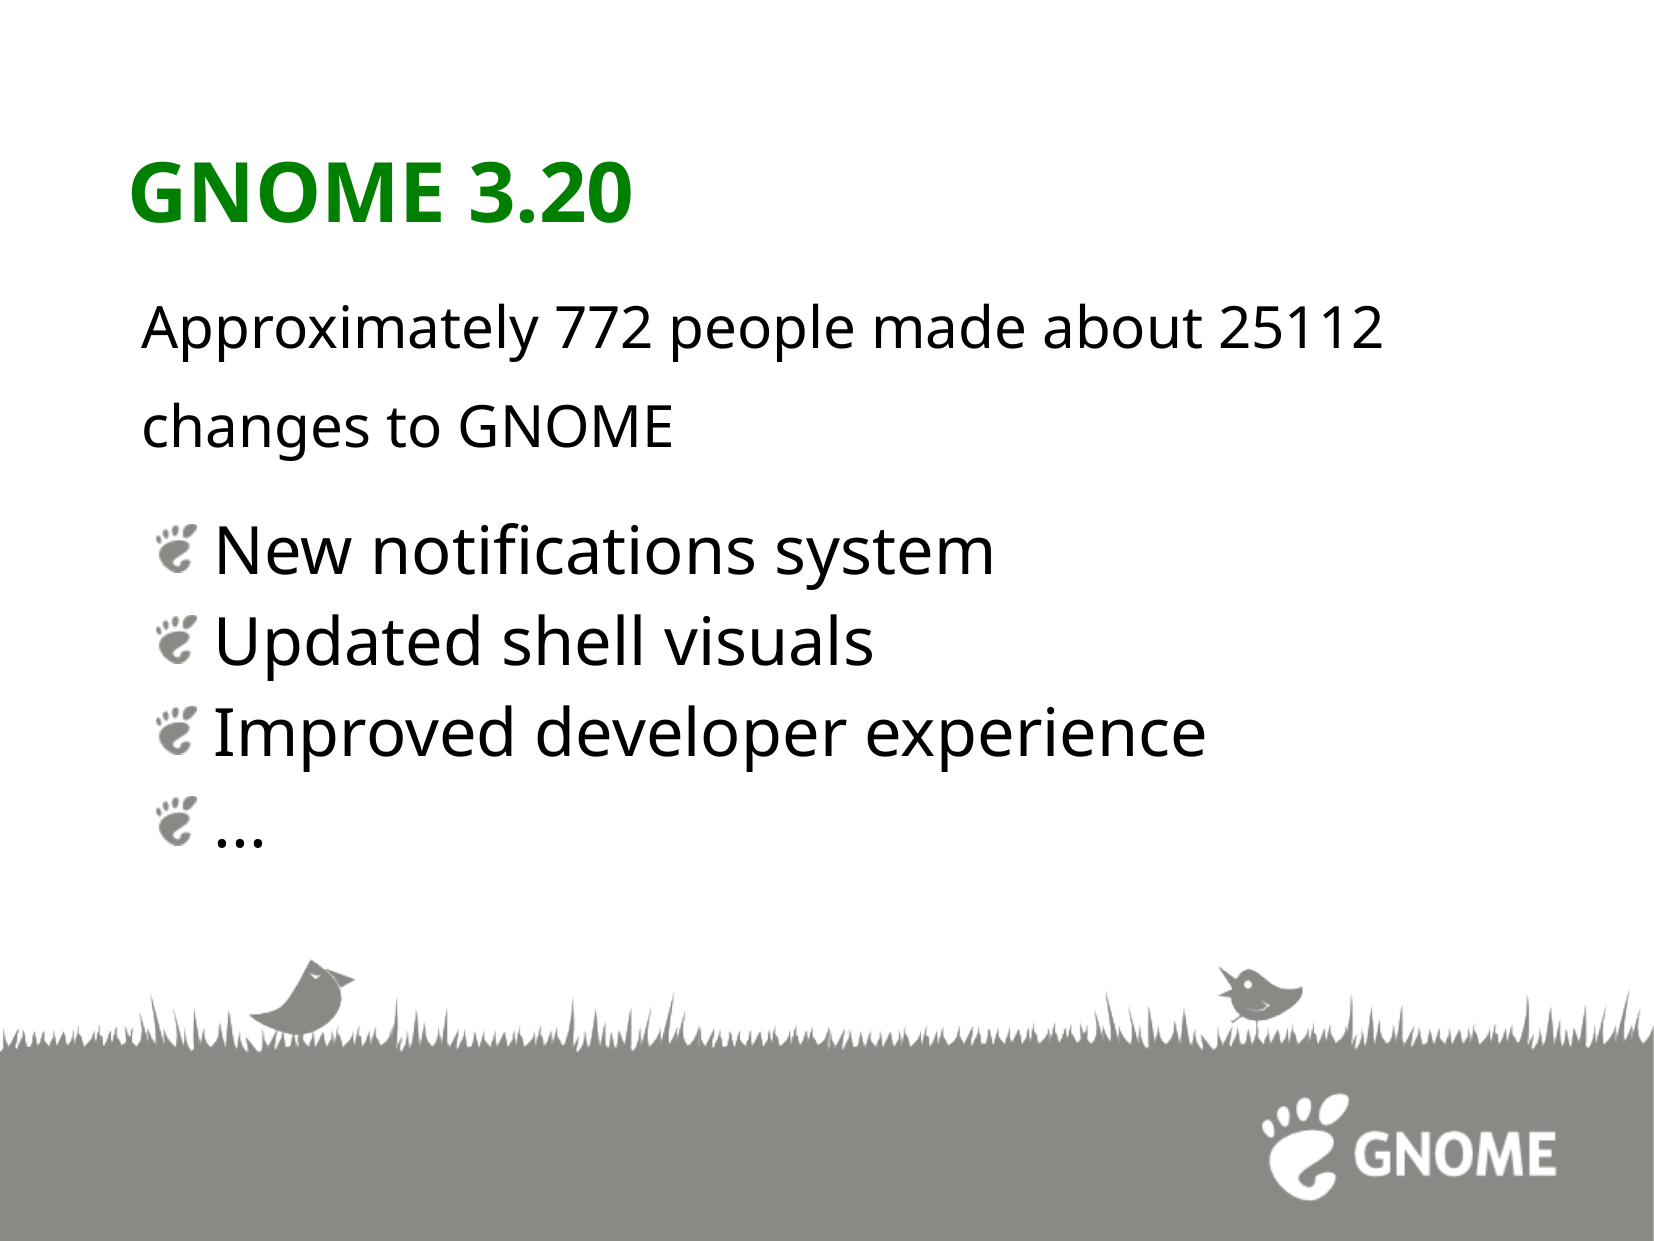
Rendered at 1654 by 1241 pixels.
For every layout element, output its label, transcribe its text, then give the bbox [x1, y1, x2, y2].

text_box GNOME 3.20 [125, 139, 662, 272]
picture [0, 0, 1654, 1241]
list Approximately 772 people made about 25112 changes to GNOME [141, 290, 1571, 1010]
text_box New notifications system Updated shell visuals Improved developer experience ... [141, 496, 1246, 949]
